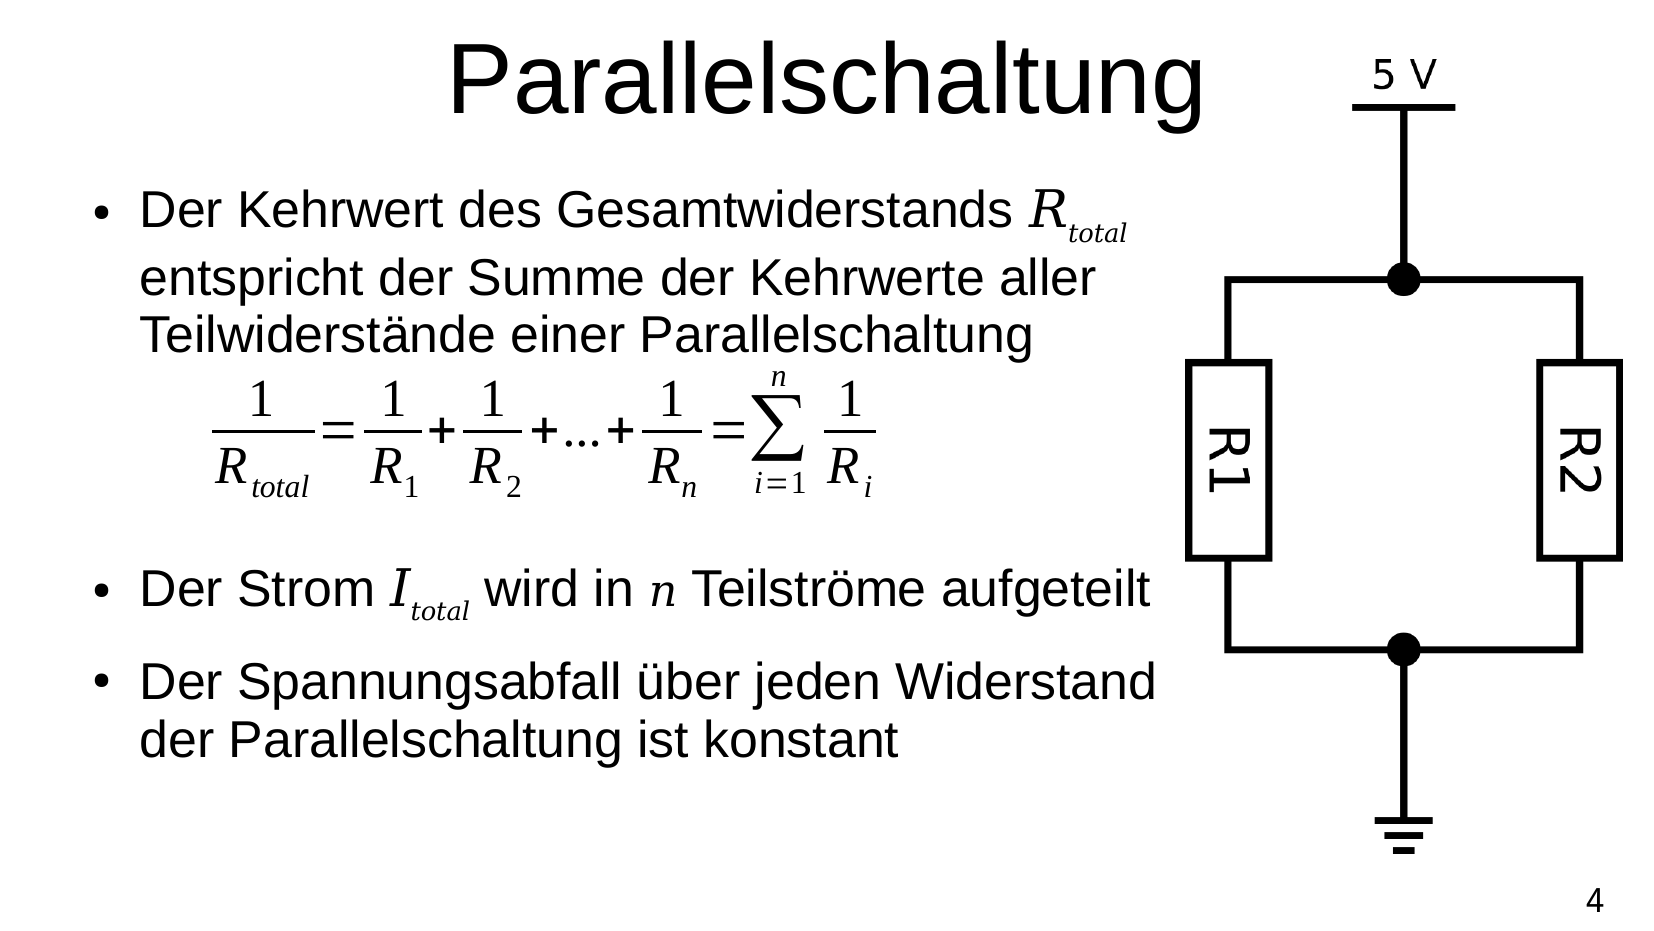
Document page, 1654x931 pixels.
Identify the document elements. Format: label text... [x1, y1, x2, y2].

chart [195, 356, 891, 503]
list Der Kehrwert des Gesamtwiderstands Rtotal entspricht der Summe der Kehrwerte aller Teilwiderstände einer Parallelschaltung Der Strom Itotal wird in n Teilströme aufgeteilt Der Spannungsabfall über jeden Widerstand der Parallelschaltung ist konstant [76, 180, 1185, 811]
picture [1185, 59, 1623, 854]
title Parallelschaltung [82, 1, 1571, 157]
